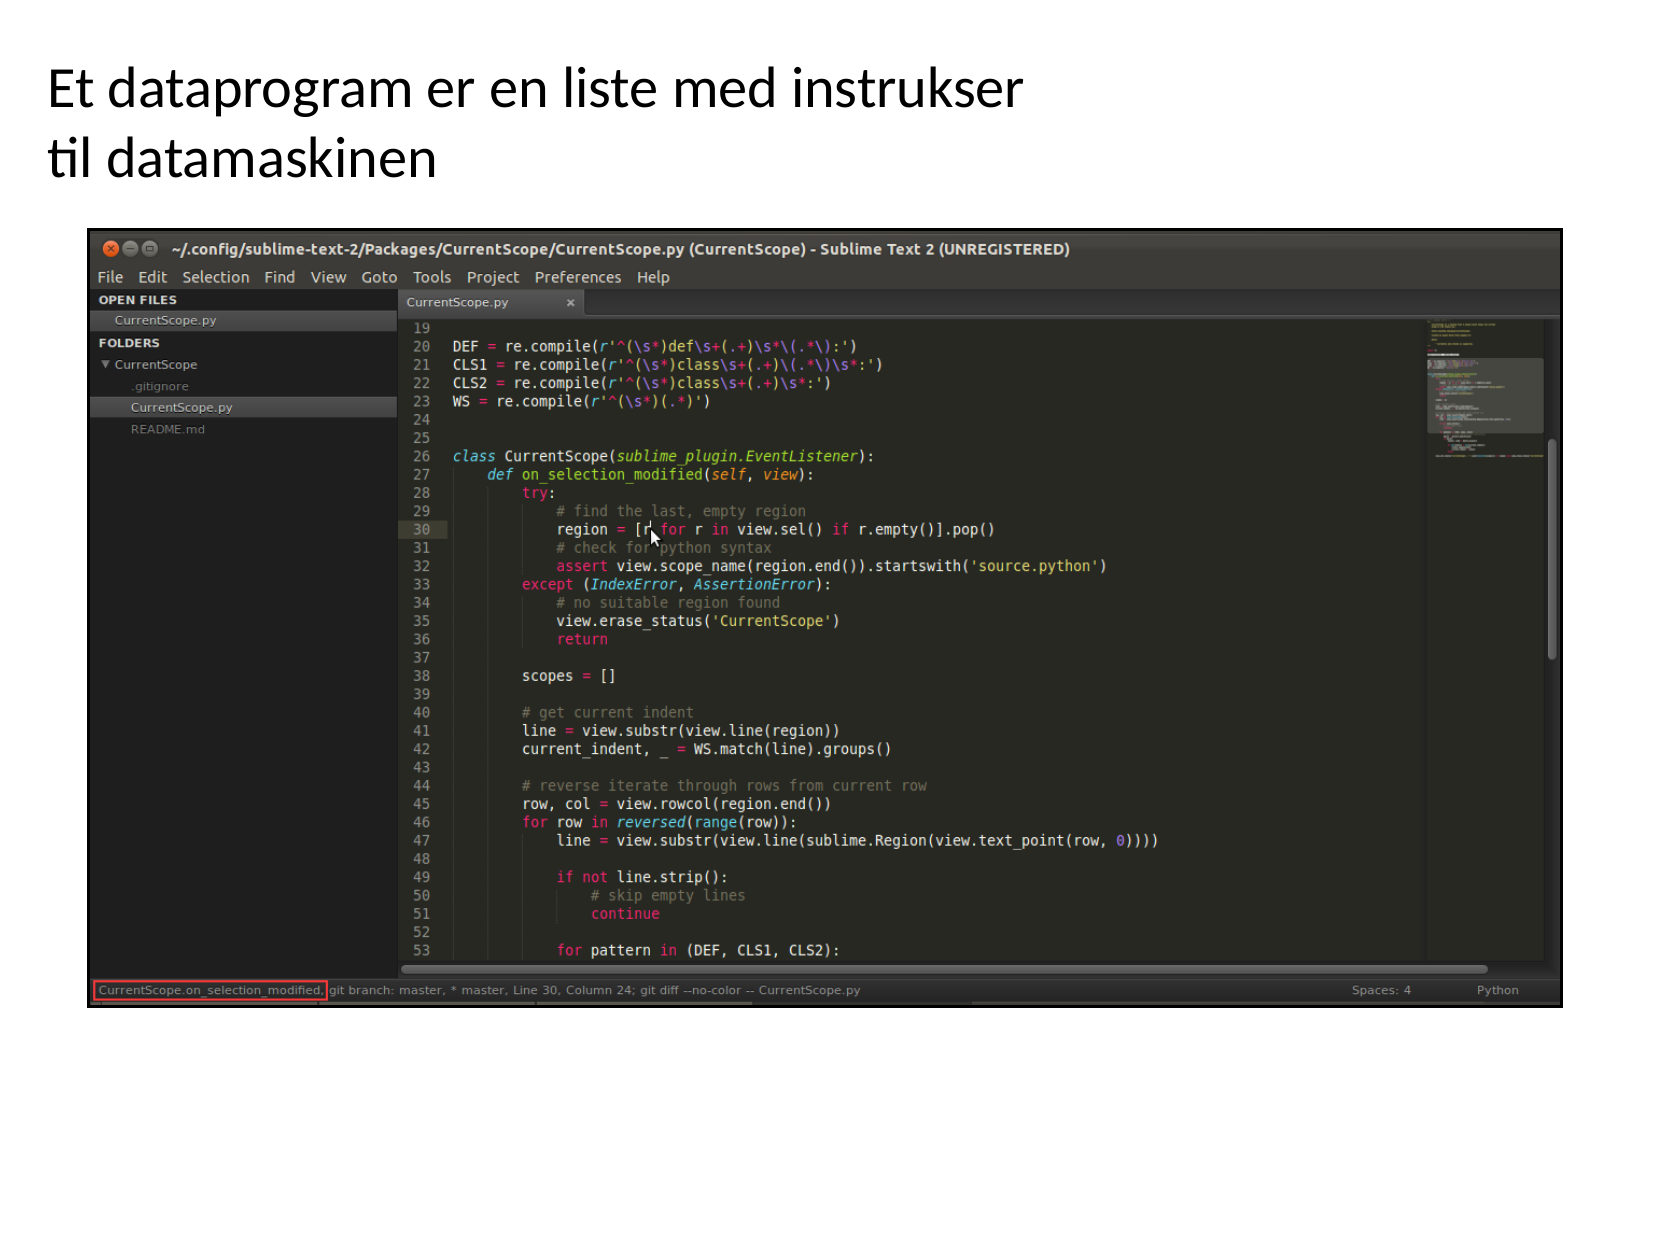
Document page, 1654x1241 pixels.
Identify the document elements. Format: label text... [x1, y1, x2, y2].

text_box Et dataprogram er en liste med instrukser til datamaskinen [32, 41, 1641, 270]
picture [90, 231, 1561, 1006]
